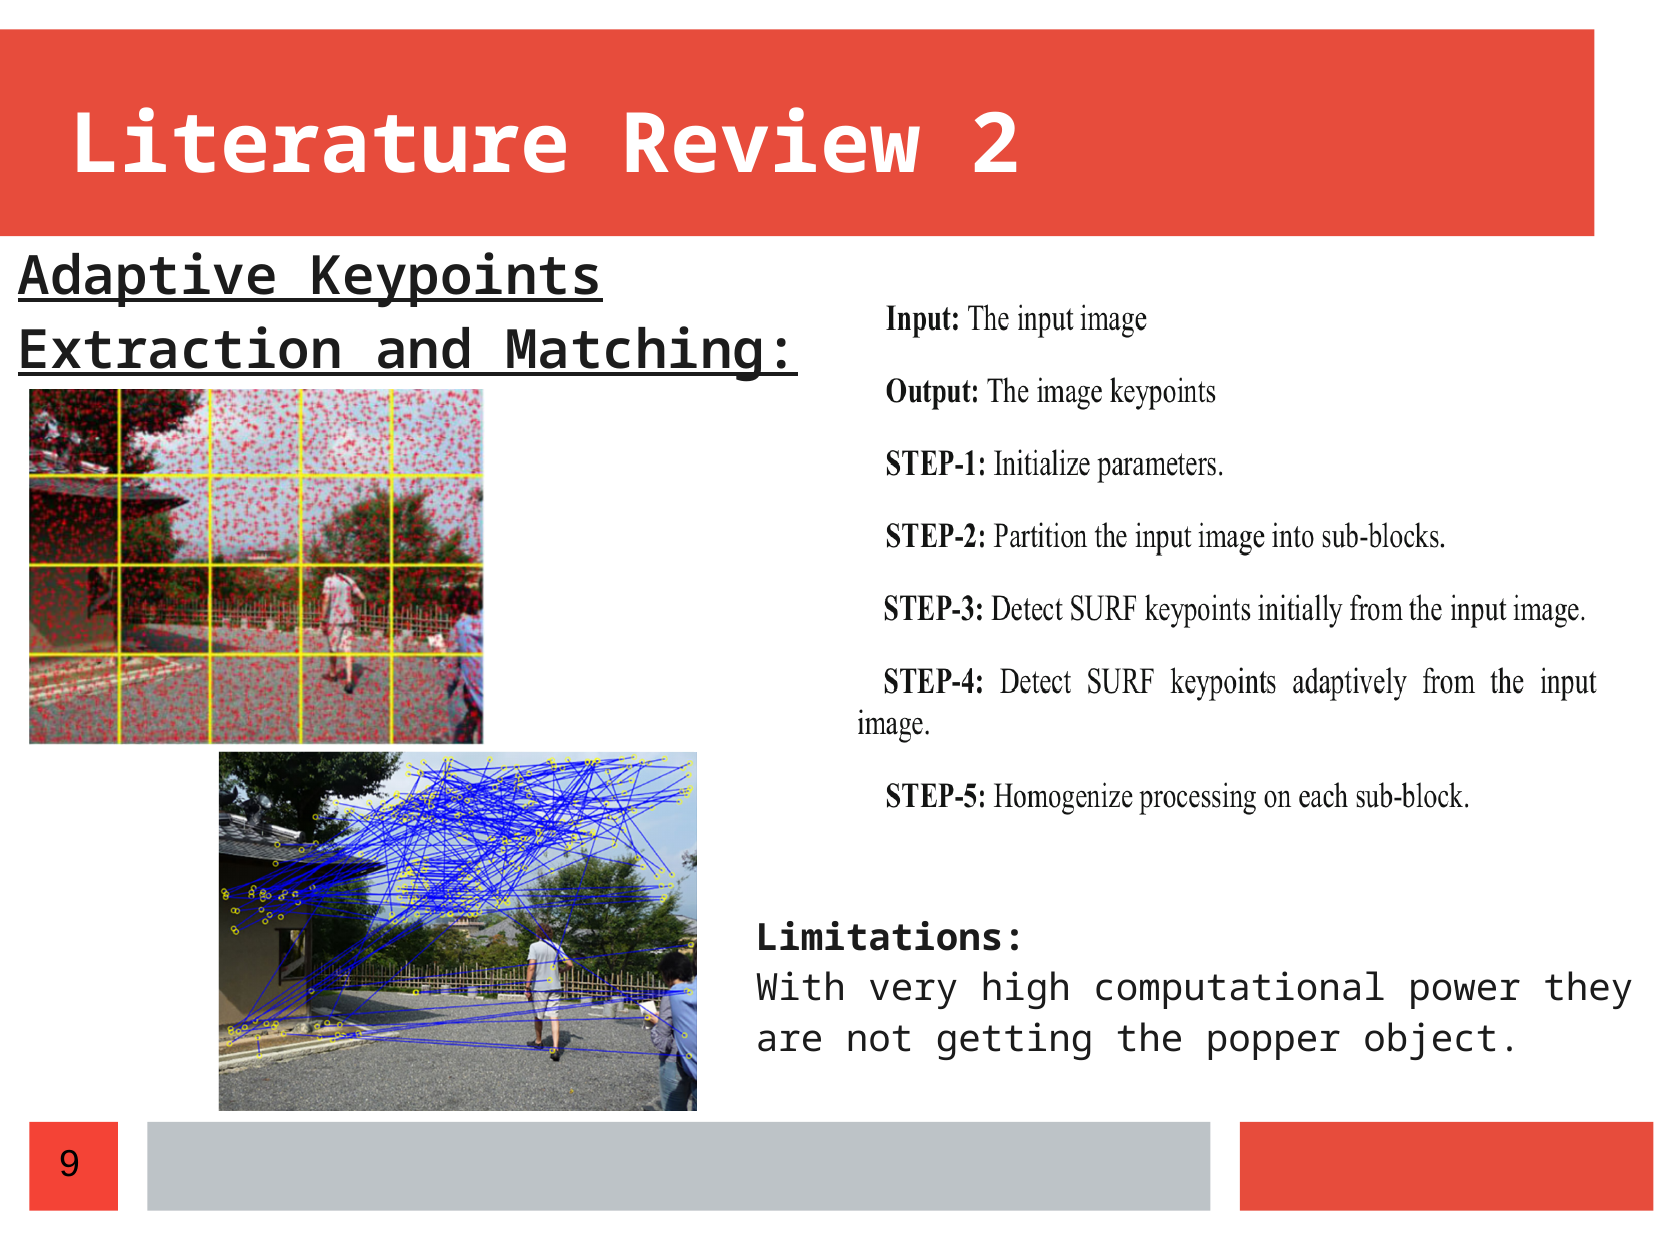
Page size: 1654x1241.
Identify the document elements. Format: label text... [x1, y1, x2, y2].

picture [852, 283, 1607, 827]
picture [29, 389, 485, 745]
text_box Literature Review 2 [70, 41, 1606, 189]
list Adaptive Keypoints Extraction and Matching: [17, 236, 863, 402]
text_box <number> [44, 1134, 674, 1205]
picture [218, 751, 697, 1111]
title Limitations: With very high computational power they are not getting the popper object. [755, 968, 1654, 1063]
